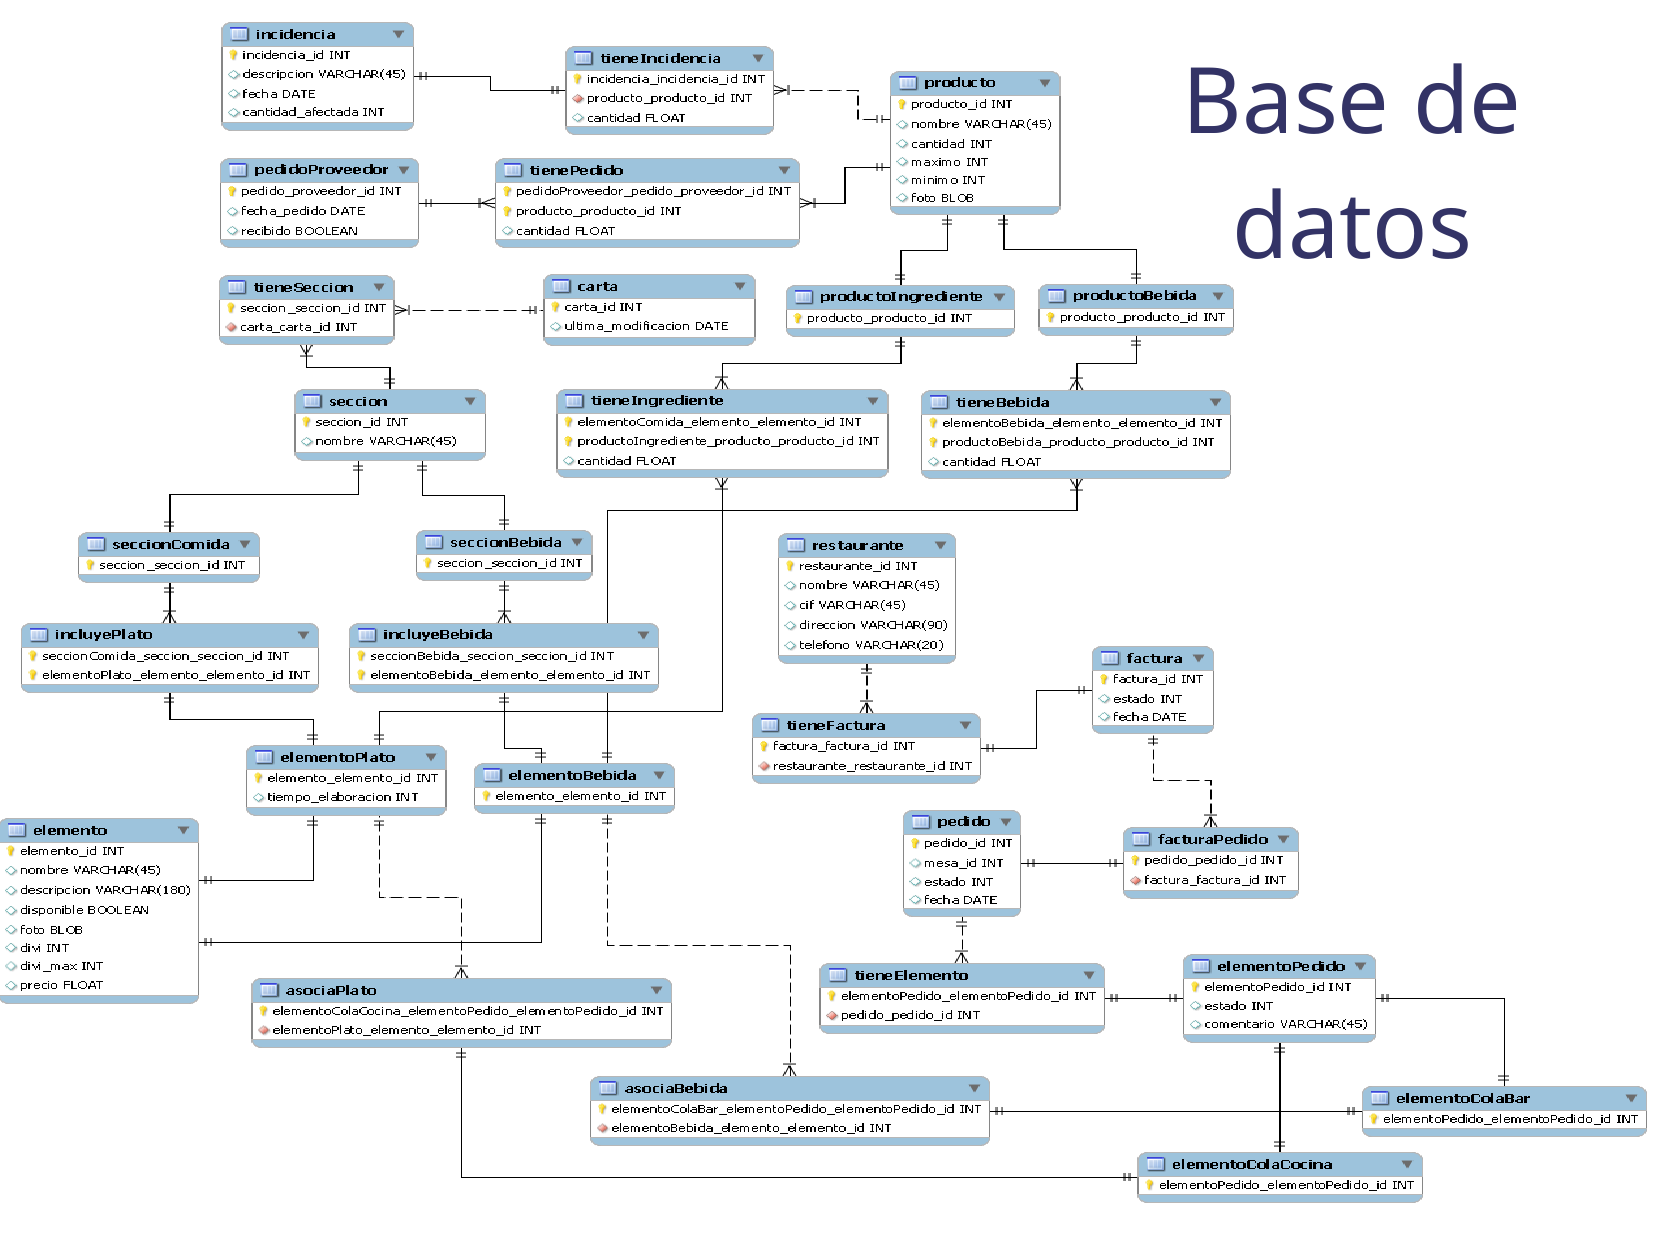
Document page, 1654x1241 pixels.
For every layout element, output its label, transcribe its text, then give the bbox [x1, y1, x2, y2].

picture [0, 0, 1654, 1241]
title Base de datos [1051, 0, 1654, 321]
